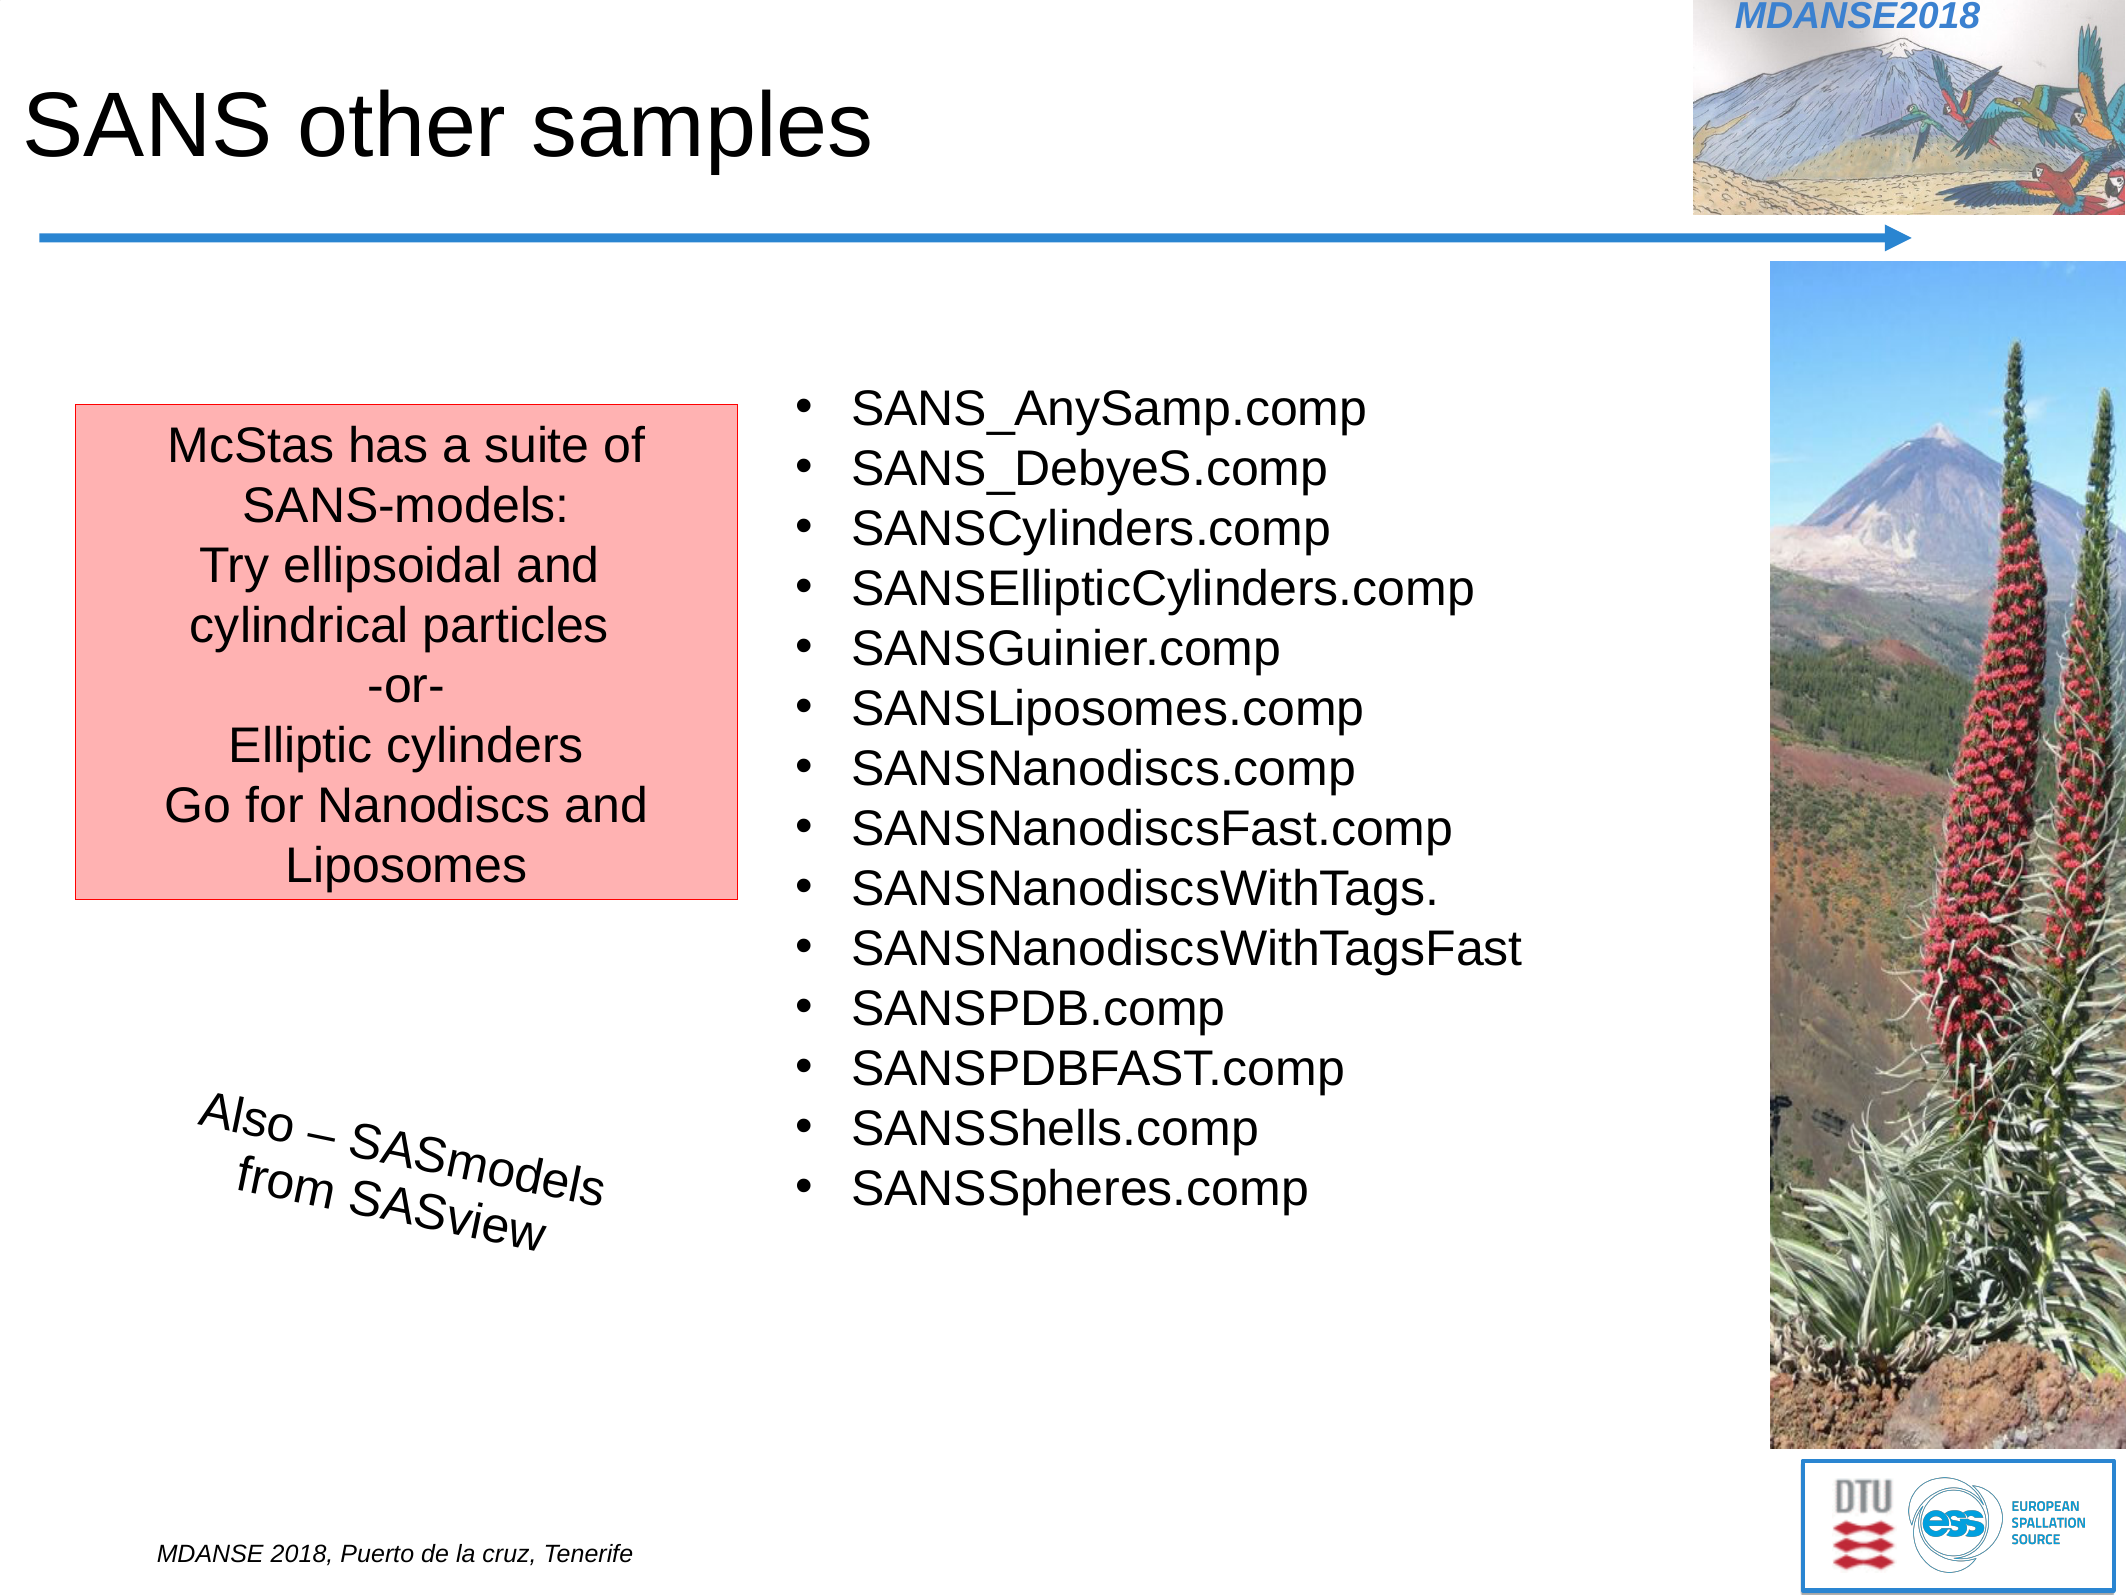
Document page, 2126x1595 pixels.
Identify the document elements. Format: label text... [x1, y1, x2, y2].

text_box McStas has a suite of SANS-models: Try ellipsoidal and cylindrical particles -or- Elliptic cylinders Go for Nanodiscs and Liposomes [75, 404, 738, 900]
picture [1770, 868, 2126, 1449]
picture [1832, 1477, 1897, 1573]
picture [1908, 1477, 2085, 1573]
title SANS other samples [22, 40, 1938, 209]
picture [1770, 261, 2126, 375]
picture [1693, 0, 2125, 215]
text_box Also – SASmodels from SASview [135, 1063, 661, 1291]
list SANS_AnySamp.comp SANS_DebyeS.comp SANSCylinders.comp SANSEllipticCylinders.comp SANSGuinier.comp SANSLiposomes.comp SANSNanodiscs.comp SANSNanodiscsFast.comp SANSNanodiscsWithTags. SANSNanodiscsWithTagsFast SANSPDB.comp SANSPDBFAST.comp SANSShells.comp SANSSpheres.comp [795, 375, 2126, 868]
